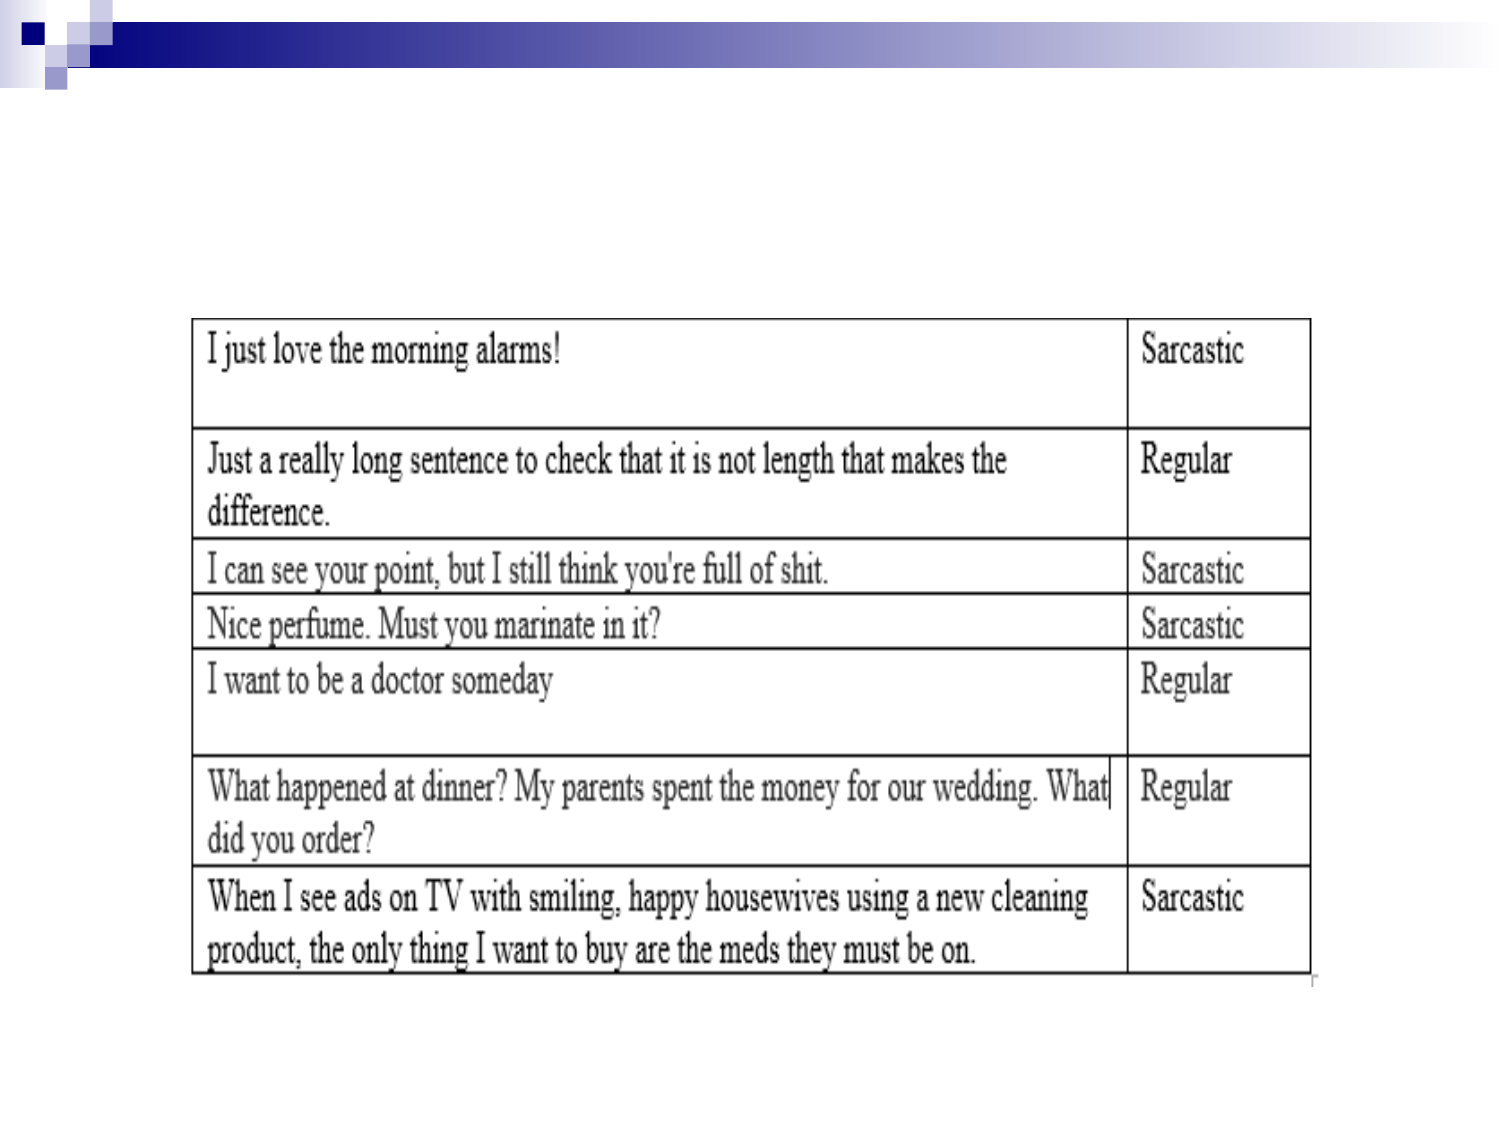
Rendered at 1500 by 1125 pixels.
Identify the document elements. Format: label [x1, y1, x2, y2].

picture [181, 318, 1319, 998]
